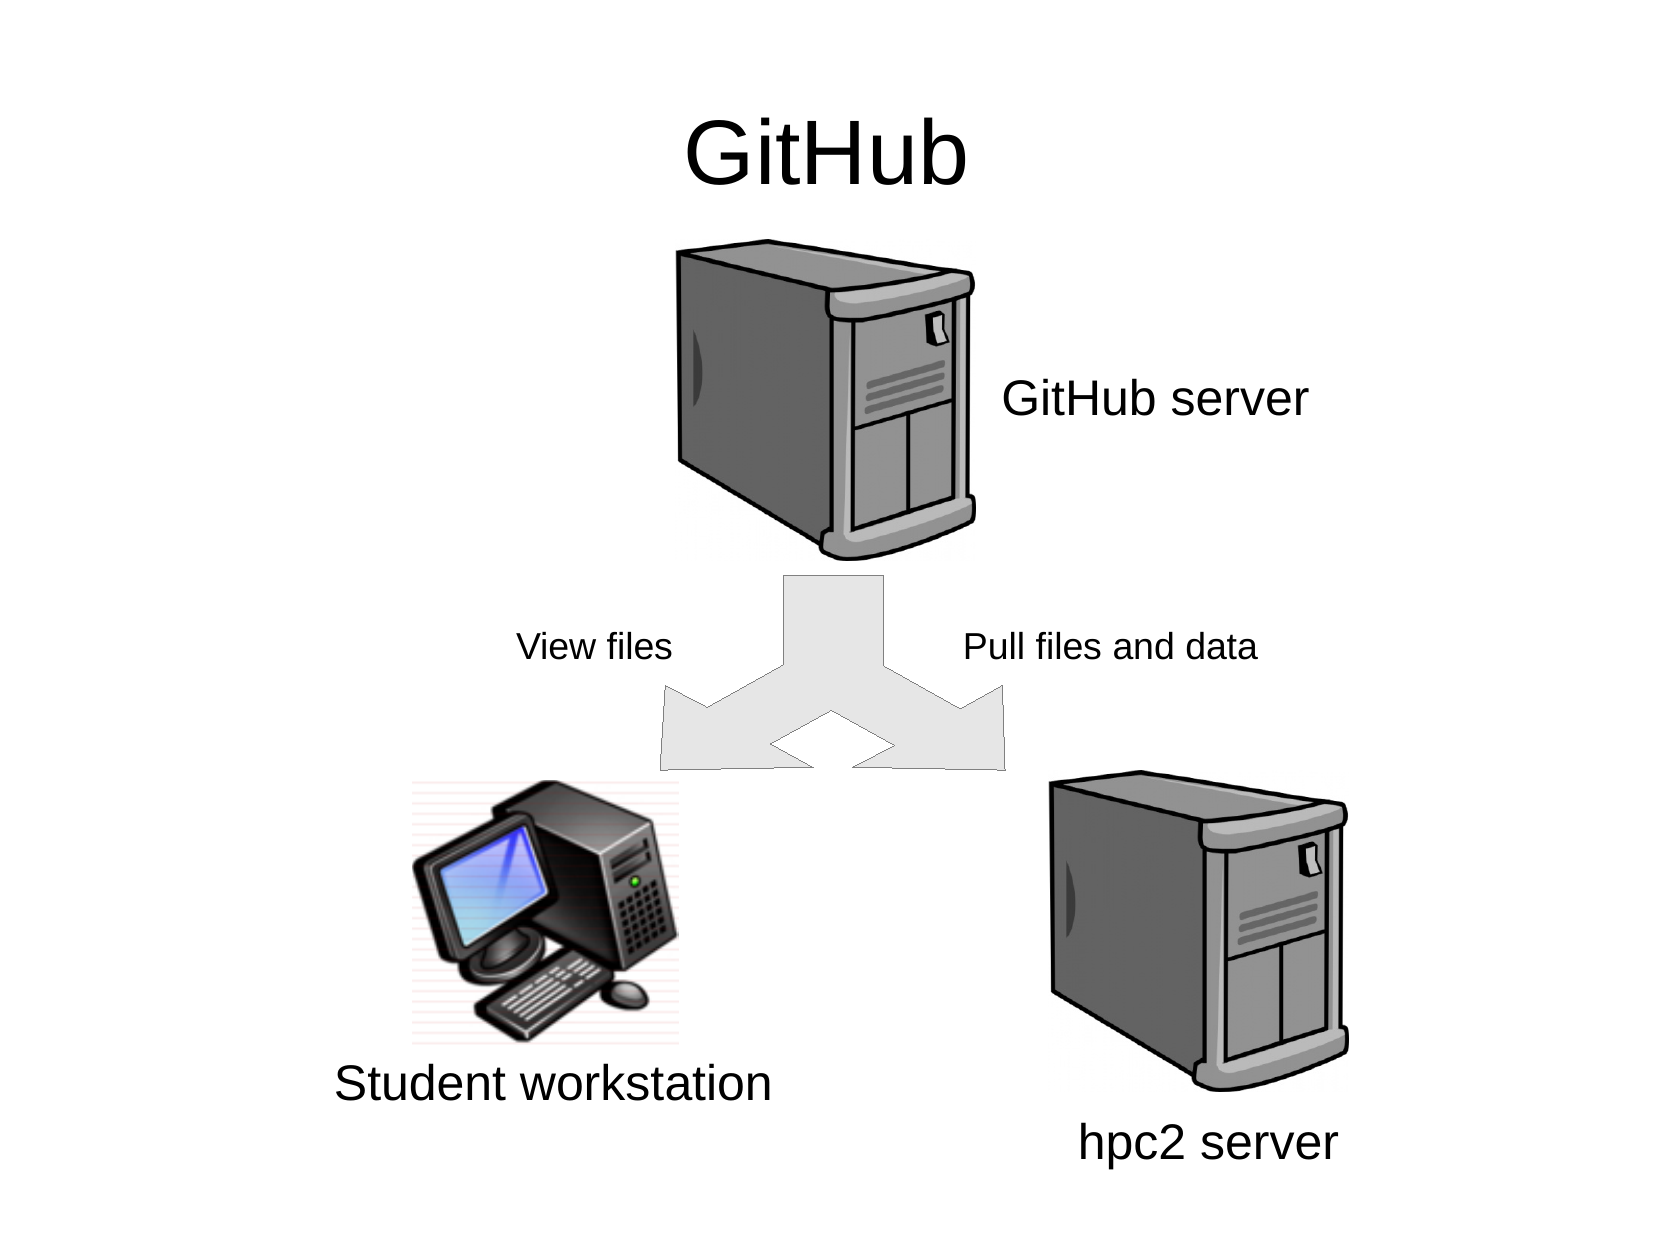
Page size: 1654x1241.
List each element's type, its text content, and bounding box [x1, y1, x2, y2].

text_box Student workstation [319, 1048, 788, 1119]
text_box View files [501, 618, 689, 676]
text_box [660, 575, 1006, 771]
text_box GitHub server [986, 363, 1325, 434]
picture [412, 780, 679, 1047]
text_box Pull files and data [948, 618, 1274, 676]
text_box hpc2 server [1063, 1107, 1355, 1178]
picture [675, 239, 976, 562]
title GitHub [82, 49, 1571, 257]
picture [1048, 770, 1349, 1092]
